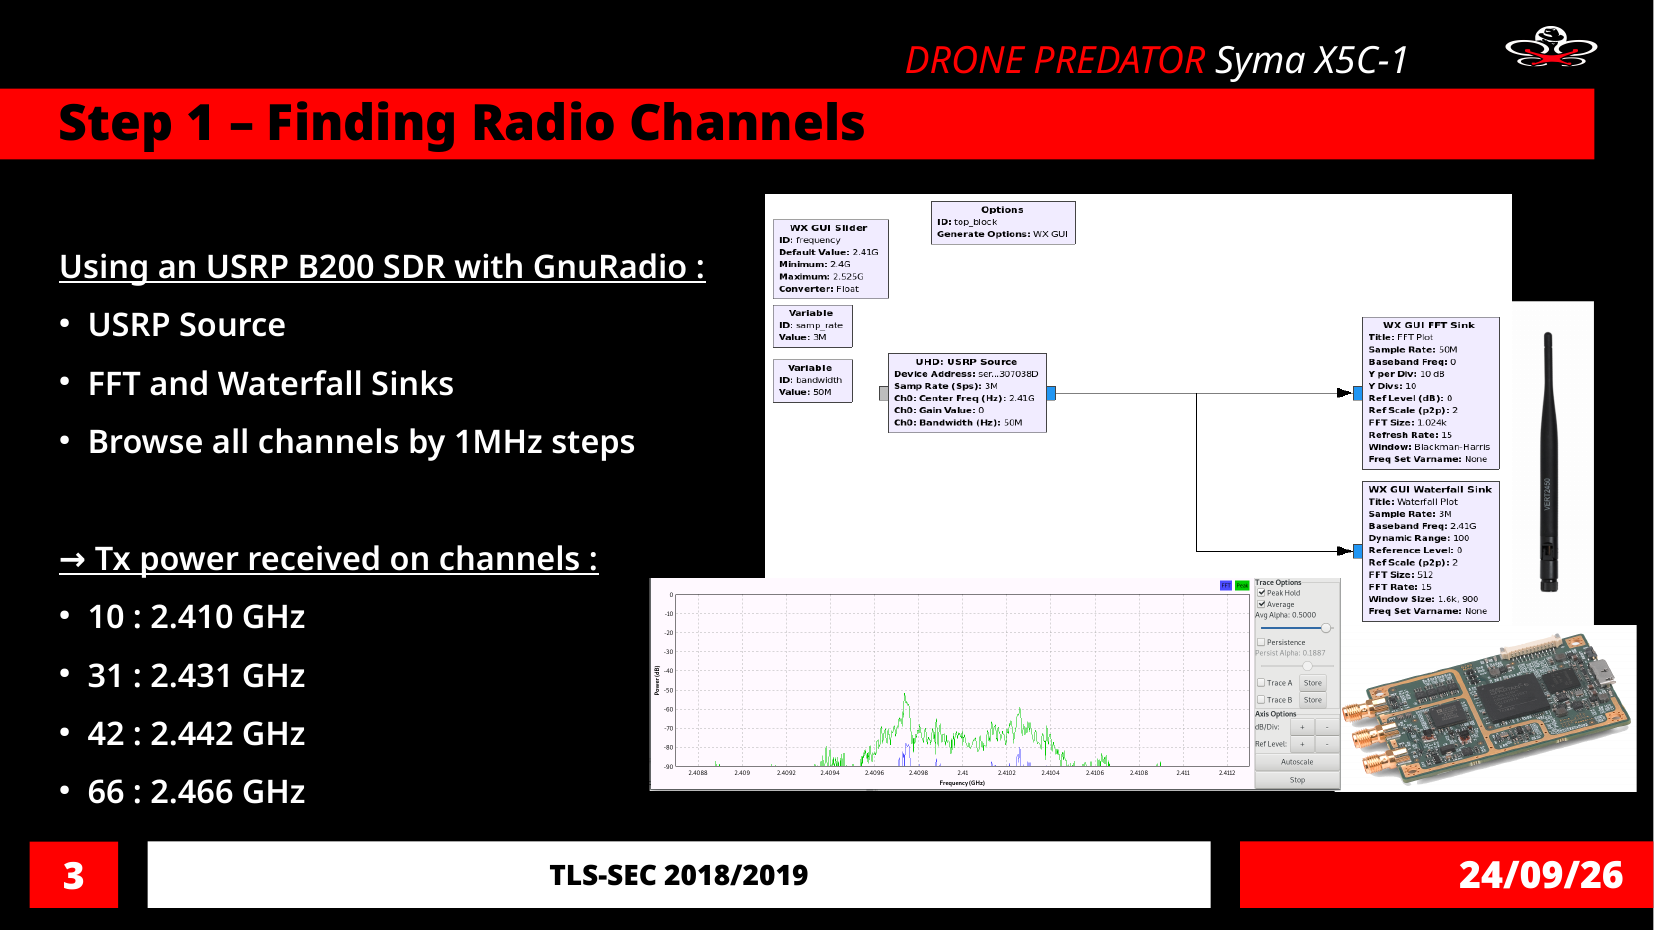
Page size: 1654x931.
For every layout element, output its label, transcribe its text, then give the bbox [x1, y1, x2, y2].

picture [1488, 15, 1617, 80]
picture [649, 194, 1637, 792]
list Using an USRP B200 SDR with GnuRadio : USRP Source FFT and Waterfall Sinks Browse all channels by 1MHz steps → Tx power received on channels : 10 : 2.410 GHz 31 : 2.431 GHz 42 : 2.442 GHz 66 : 2.466 GHz [59, 243, 780, 820]
title Step 1 – Finding Radio Channels [59, 44, 1595, 156]
